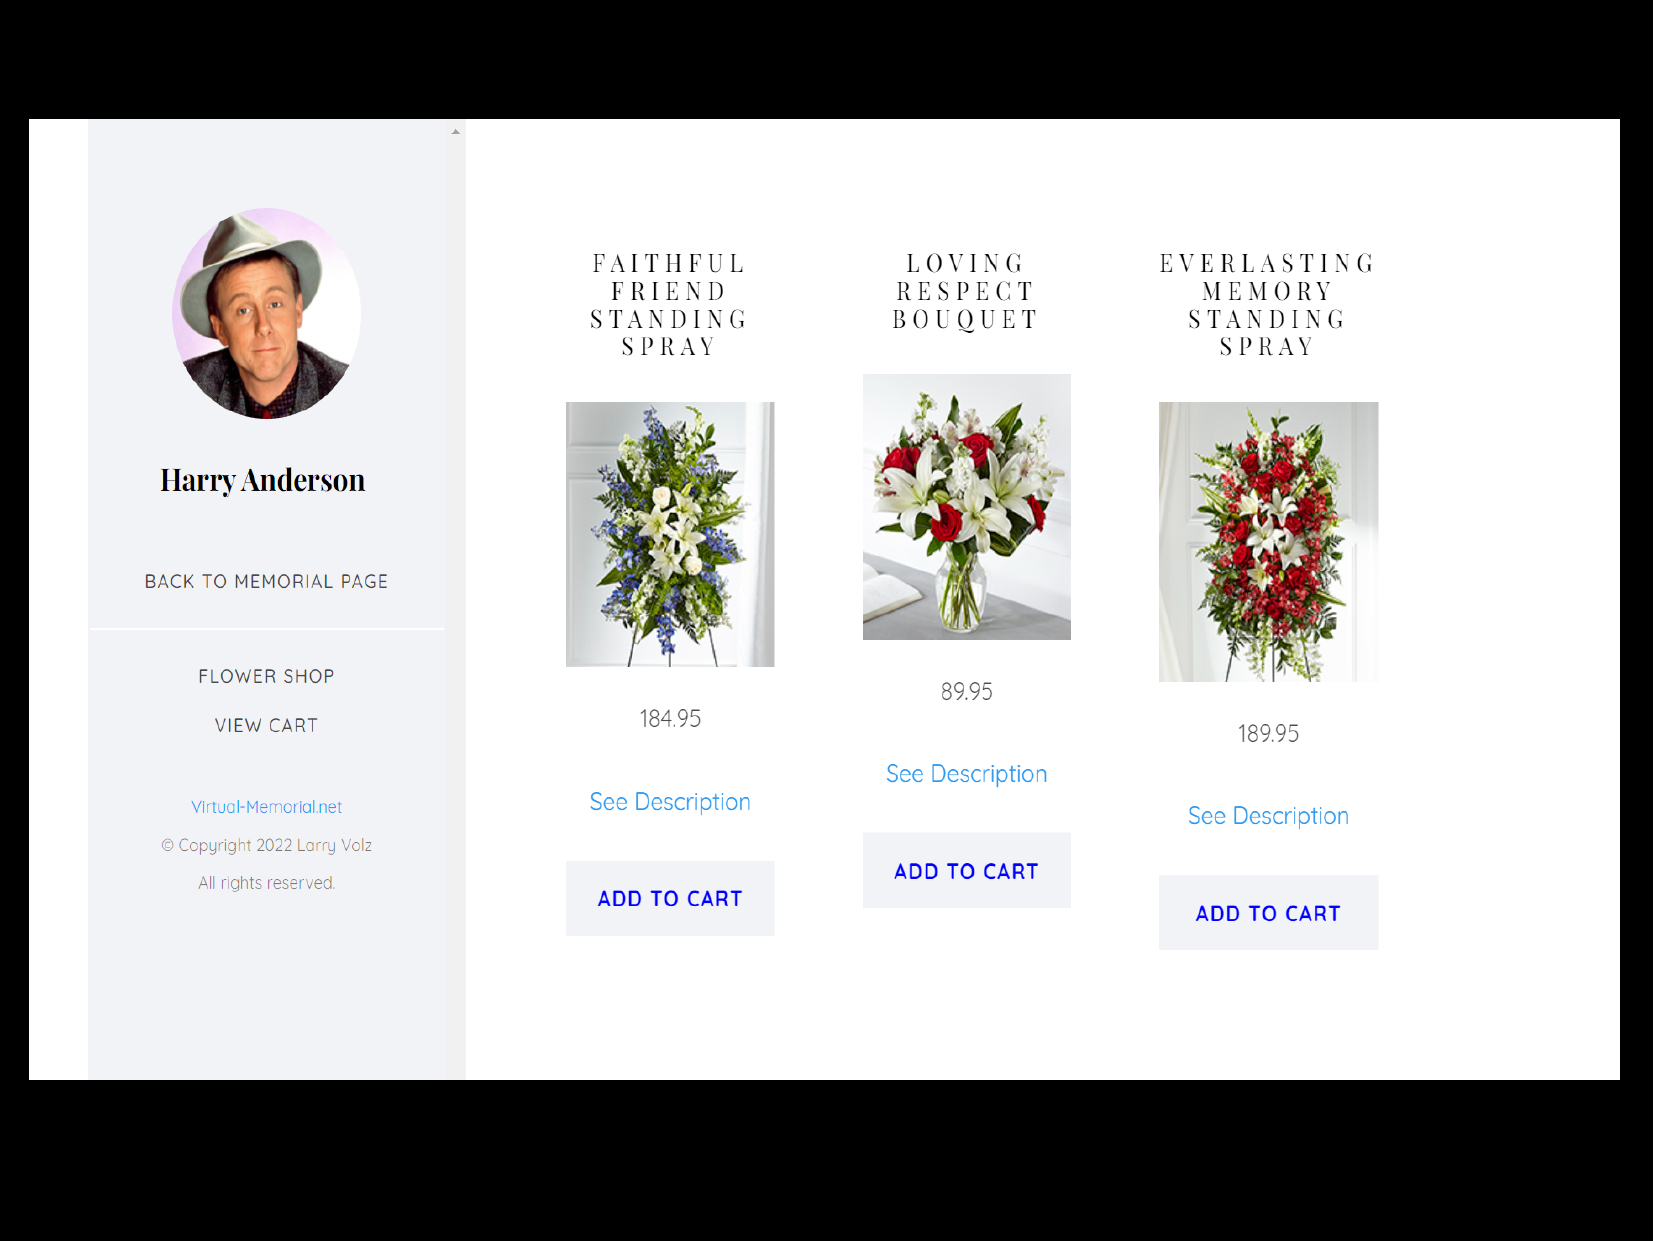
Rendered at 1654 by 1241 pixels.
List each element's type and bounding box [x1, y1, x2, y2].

picture [29, 119, 1620, 1080]
